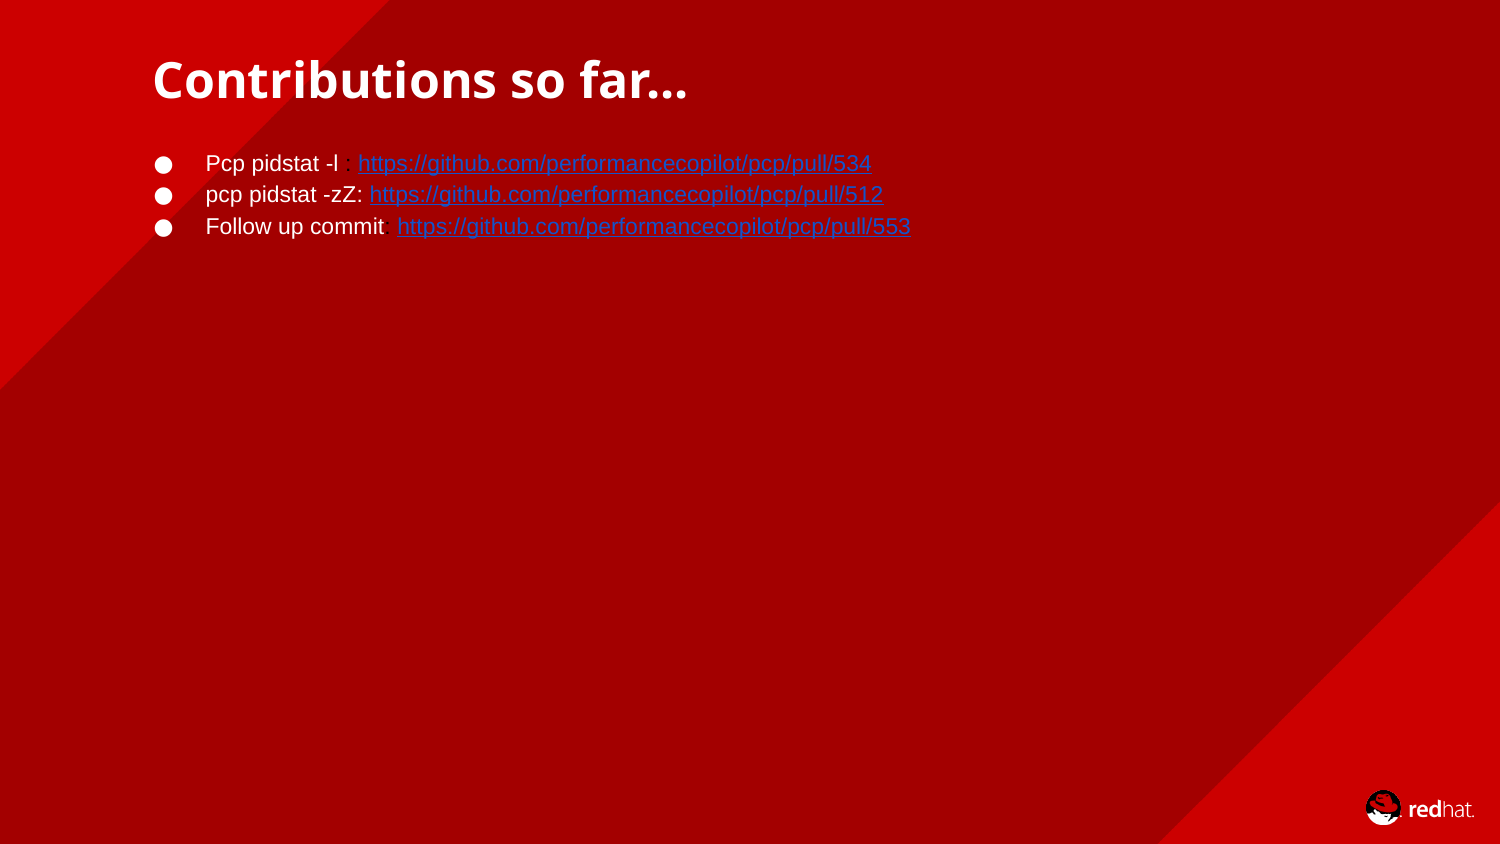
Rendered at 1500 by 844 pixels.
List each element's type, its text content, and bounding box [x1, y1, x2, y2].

text_box Pcp pidstat -l : https://github.com/performancecopilot/pcp/pull/534 pcp pidstat -zZ: https://github.com/performancecopilot/pcp/pull/512 Follow up commit: https://github.com/performancecopilot/pcp/pull/553 [115, 129, 1392, 715]
picture [0, 0, 1500, 844]
title Contributions so far... [137, 24, 1413, 132]
